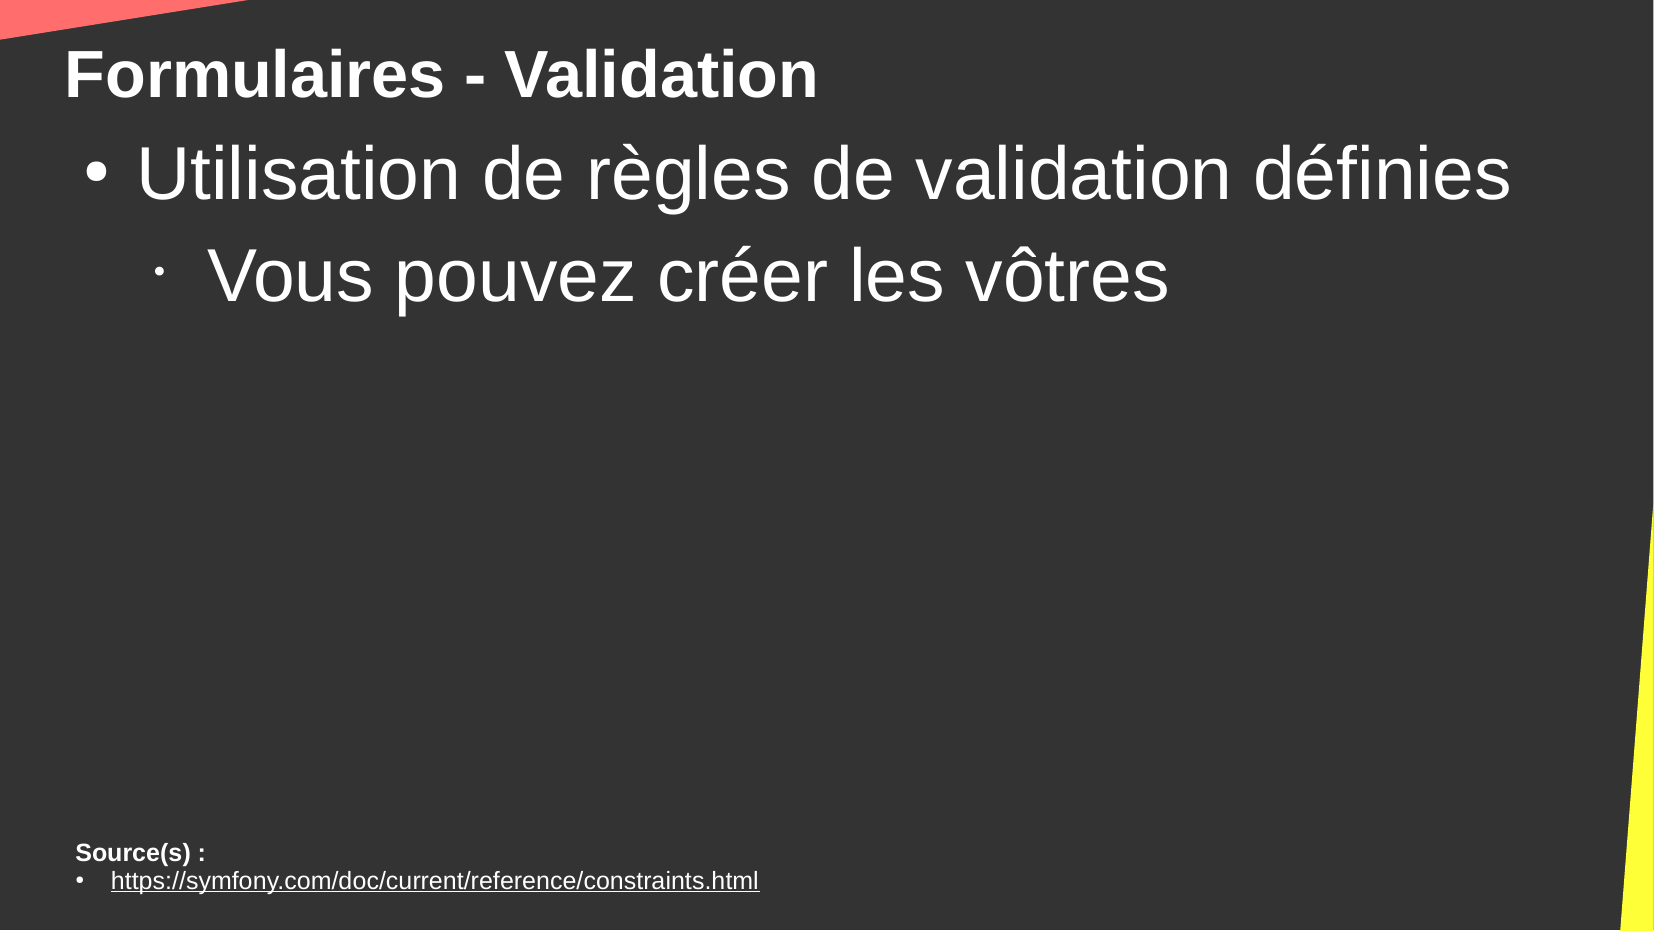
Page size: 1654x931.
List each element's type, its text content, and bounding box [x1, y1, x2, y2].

text_box Source(s) : https://symfony.com/doc/current/reference/constraints.html [60, 826, 1546, 903]
title Formulaires - Validation [64, 37, 1365, 113]
text_box [0, 0, 249, 40]
text_box [1620, 494, 1654, 931]
list Utilisation de règles de validation définies Vous pouvez créer les vôtres [65, 131, 1630, 662]
